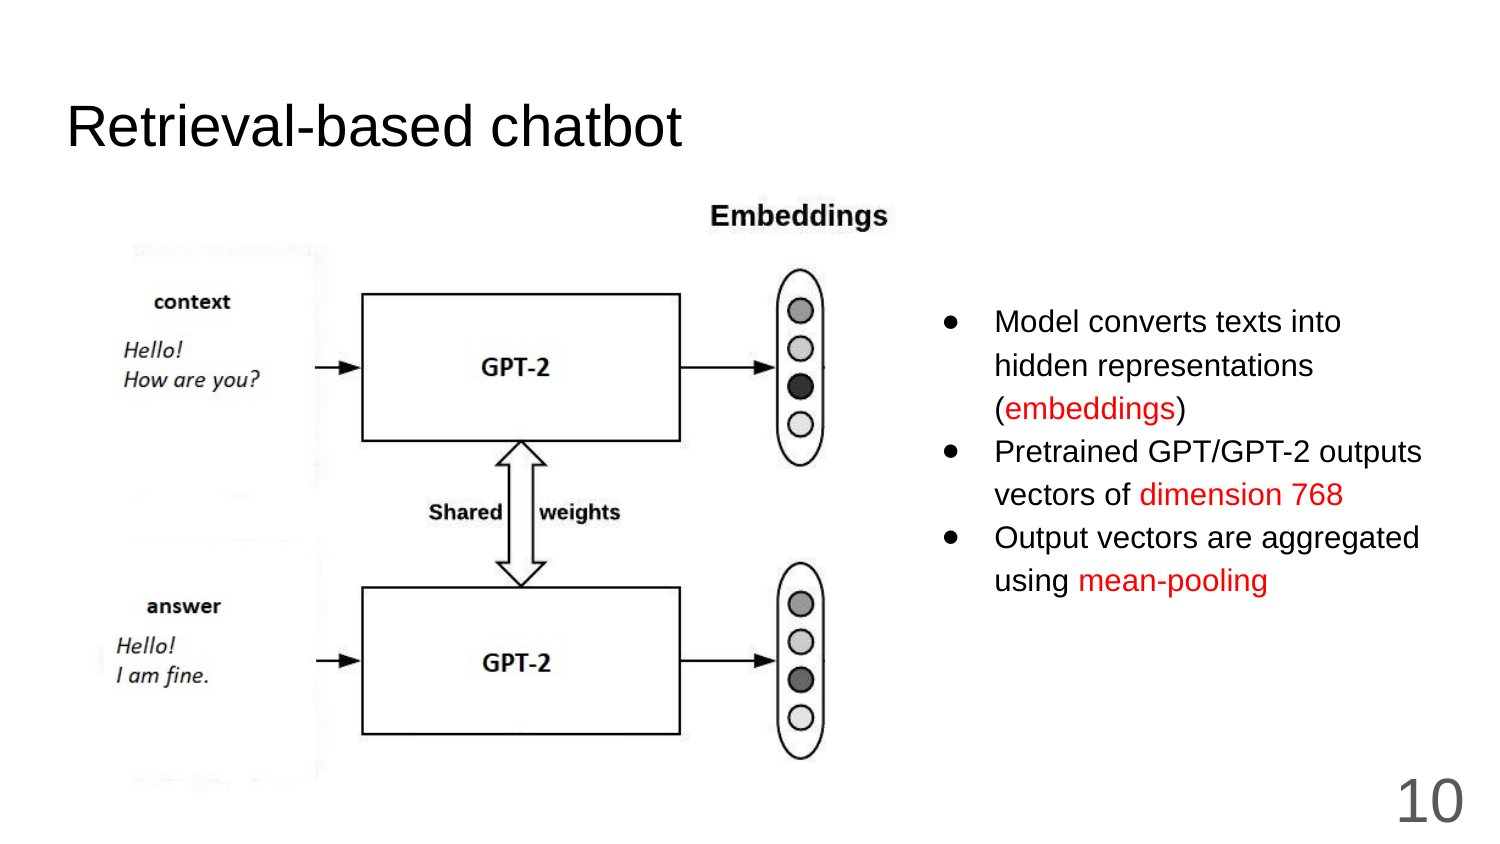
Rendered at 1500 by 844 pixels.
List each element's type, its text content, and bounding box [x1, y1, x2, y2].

title Retrieval-based chatbot [51, 72, 1449, 167]
slide_number 10 [1357, 764, 1480, 830]
picture [0, 166, 963, 799]
list Model converts texts into hidden representations (embeddings) Pretrained GPT/GPT-2 outputs vectors of dimension 768 Output vectors are aggregated using mean-pooling [904, 281, 1460, 701]
